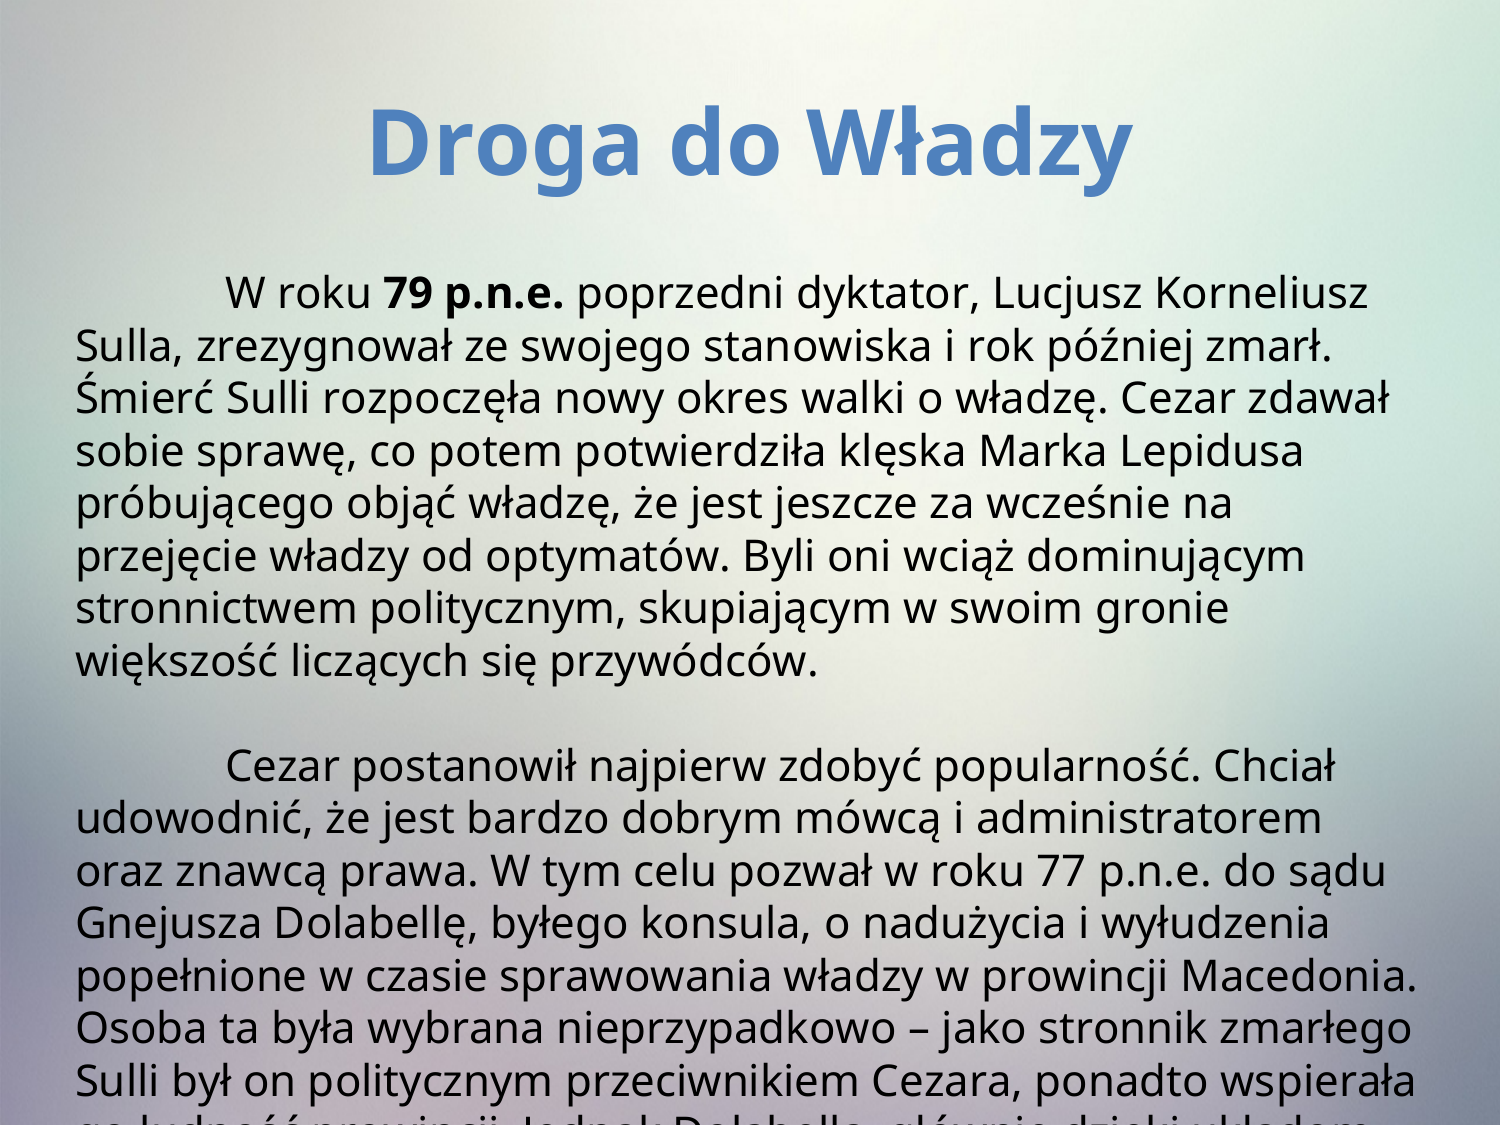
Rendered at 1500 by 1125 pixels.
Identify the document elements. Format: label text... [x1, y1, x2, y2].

picture [680, 1120, 695, 1125]
text_box W roku 79 p.n.e. poprzedni dyktator, Lucjusz Korneliusz Sulla, zrezygnował ze swojego stanowiska i rok później zmarł. Śmierć Sulli rozpoczęła nowy okres walki o władzę. Cezar zdawał sobie sprawę, co potem potwierdziła klęska Marka Lepidusa próbującego objąć władzę, że jest jeszcze za wcześnie na przejęcie władzy od optymatów. Byli oni wciąż dominującym stronnictwem politycznym, skupiającym w swoim gronie większość liczących się przywódców. Cezar postanowił najpierw zdobyć popularność. Chciał udowodnić, że jest bardzo dobrym mówcą i administratorem oraz znawcą prawa. W tym celu pozwał w roku 77 p.n.e. do sądu Gnejusza Dolabellę, byłego konsula, o nadużycia i wyłudzenia popełnione w czasie sprawowania władzy w prowincji Macedonia. Osoba ta była wybrana nieprzypadkowo – jako stronnik zmarłego Sulli był on politycznym przeciwnikiem Cezara, ponadto wspierała go ludność prowincji. Jednak Dolabella, głównie dzięki układom, sprawę wygrał. [75, 262, 1425, 1005]
picture [0, 0, 1500, 1125]
text_box Droga do Władzy [75, 45, 1425, 233]
